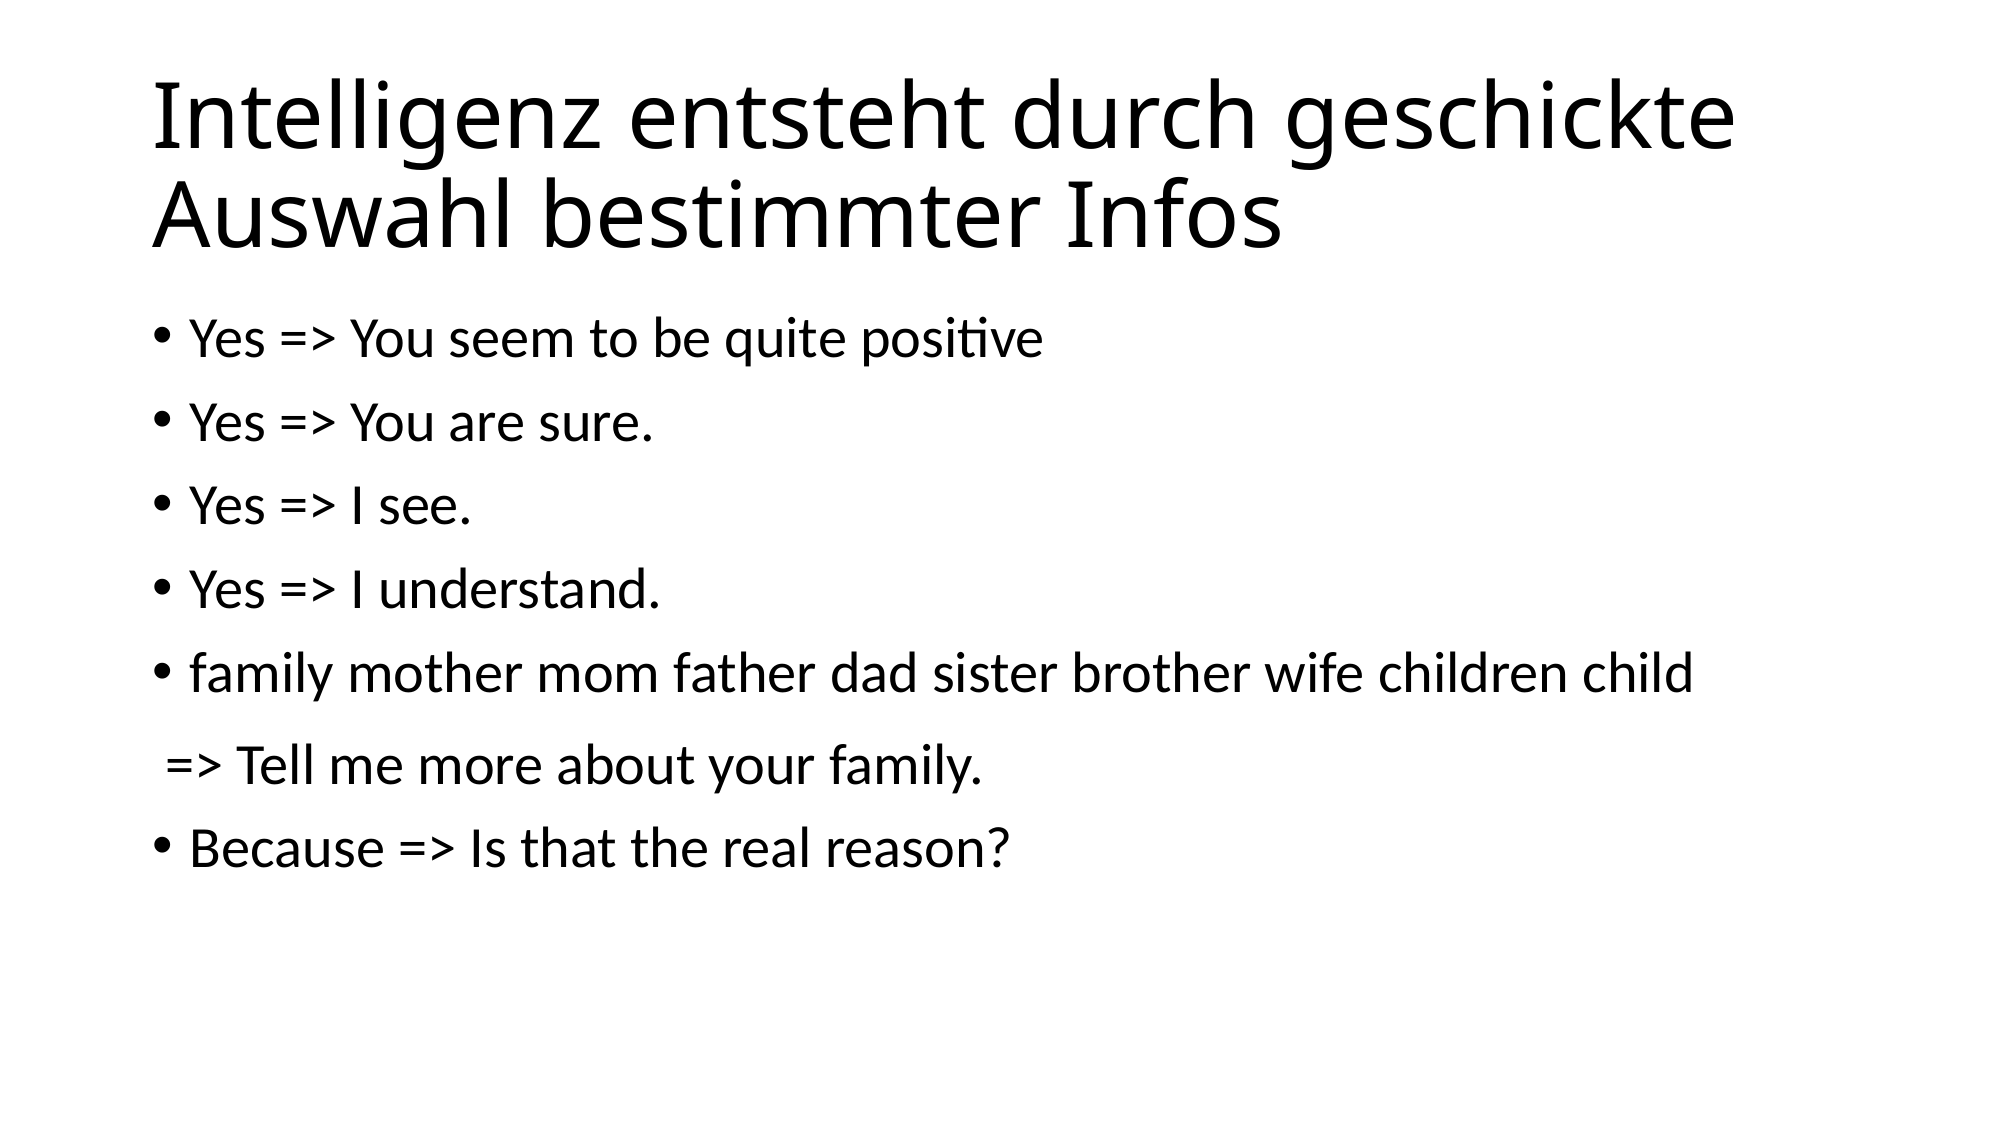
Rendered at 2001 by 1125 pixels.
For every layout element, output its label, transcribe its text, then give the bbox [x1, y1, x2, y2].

list Yes => You seem to be quite positive Yes => You are sure. Yes => I see. Yes => I understand. family mother mom father dad sister brother wife children child => Tell me more about your family. Because => Is that the real reason? [137, 299, 1863, 1014]
title Intelligenz entsteht durch geschickte Auswahl bestimmter Infos [137, 59, 1863, 278]
